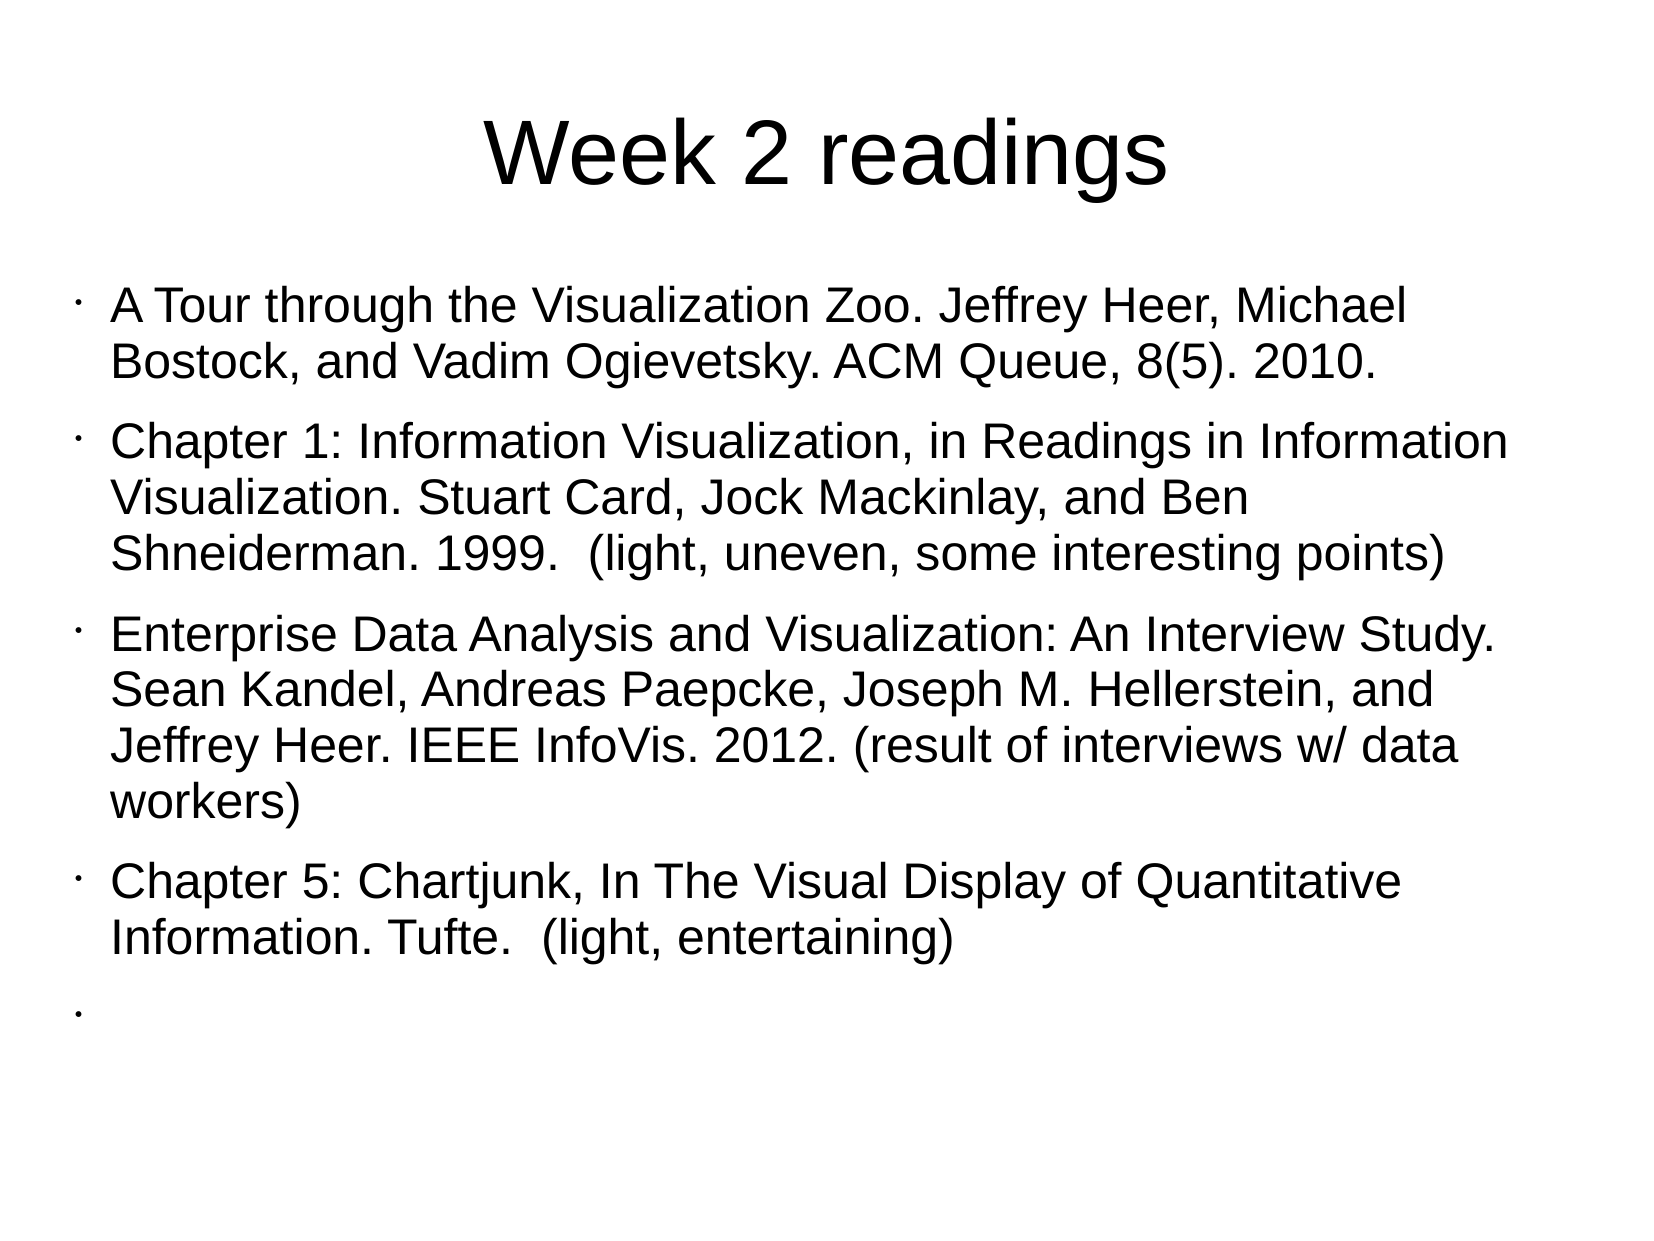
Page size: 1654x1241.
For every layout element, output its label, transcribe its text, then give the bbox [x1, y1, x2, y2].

title Week 2 readings [82, 49, 1571, 257]
text_box A Tour through the Visualization Zoo. Jeffrey Heer, Michael Bostock, and Vadim Ogievetsky. ACM Queue, 8(5). 2010. Chapter 1: Information Visualization, in Readings in Information Visualization. Stuart Card, Jock Mackinlay, and Ben Shneiderman. 1999. (light, uneven, some interesting points) Enterprise Data Analysis and Visualization: An Interview Study. Sean Kandel, Andreas Paepcke, Joseph M. Hellerstein, and Jeffrey Heer. IEEE InfoVis. 2012. (result of interviews w/ data workers) Chapter 5: Chartjunk, In The Visual Display of Quantitative Information. Tufte. (light, entertaining) [60, 270, 1550, 1054]
